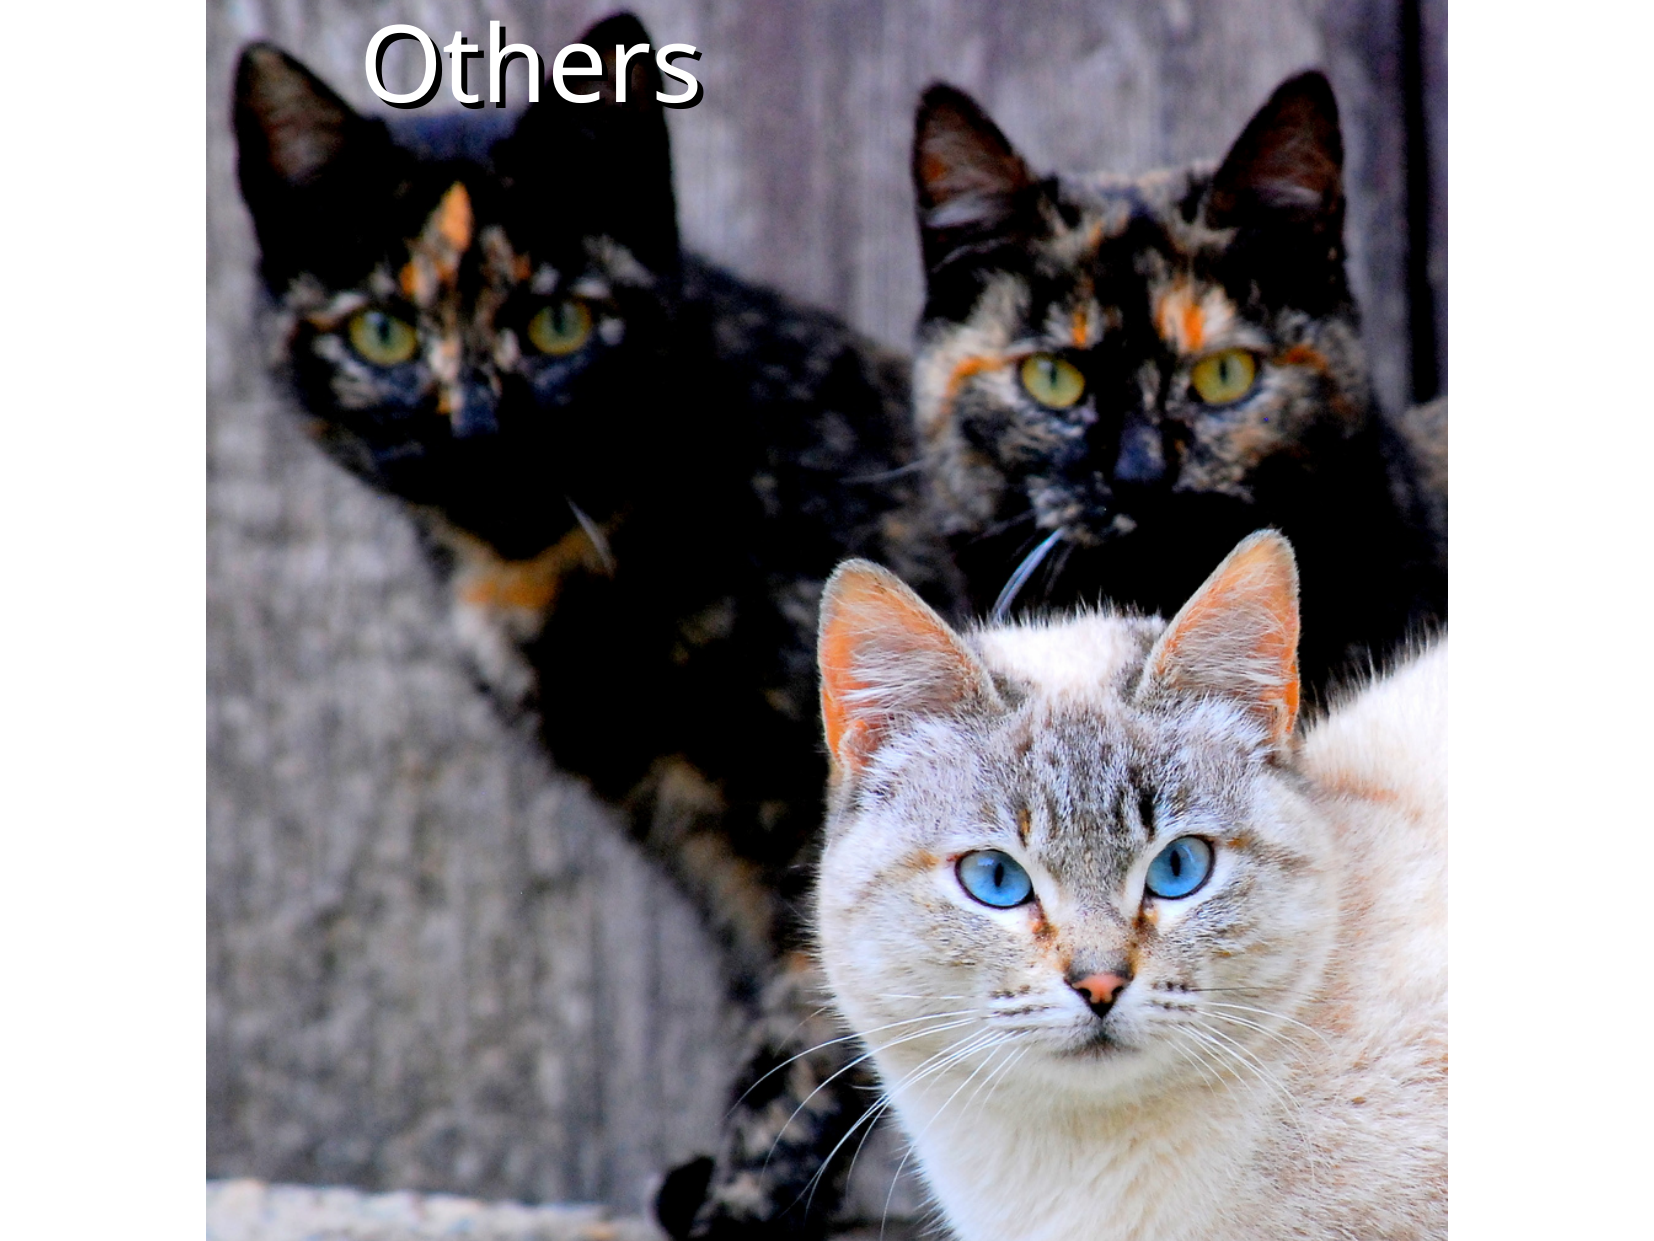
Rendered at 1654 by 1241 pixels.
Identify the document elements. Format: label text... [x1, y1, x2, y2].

picture [206, 0, 1448, 1241]
text_box Others [213, 0, 850, 124]
